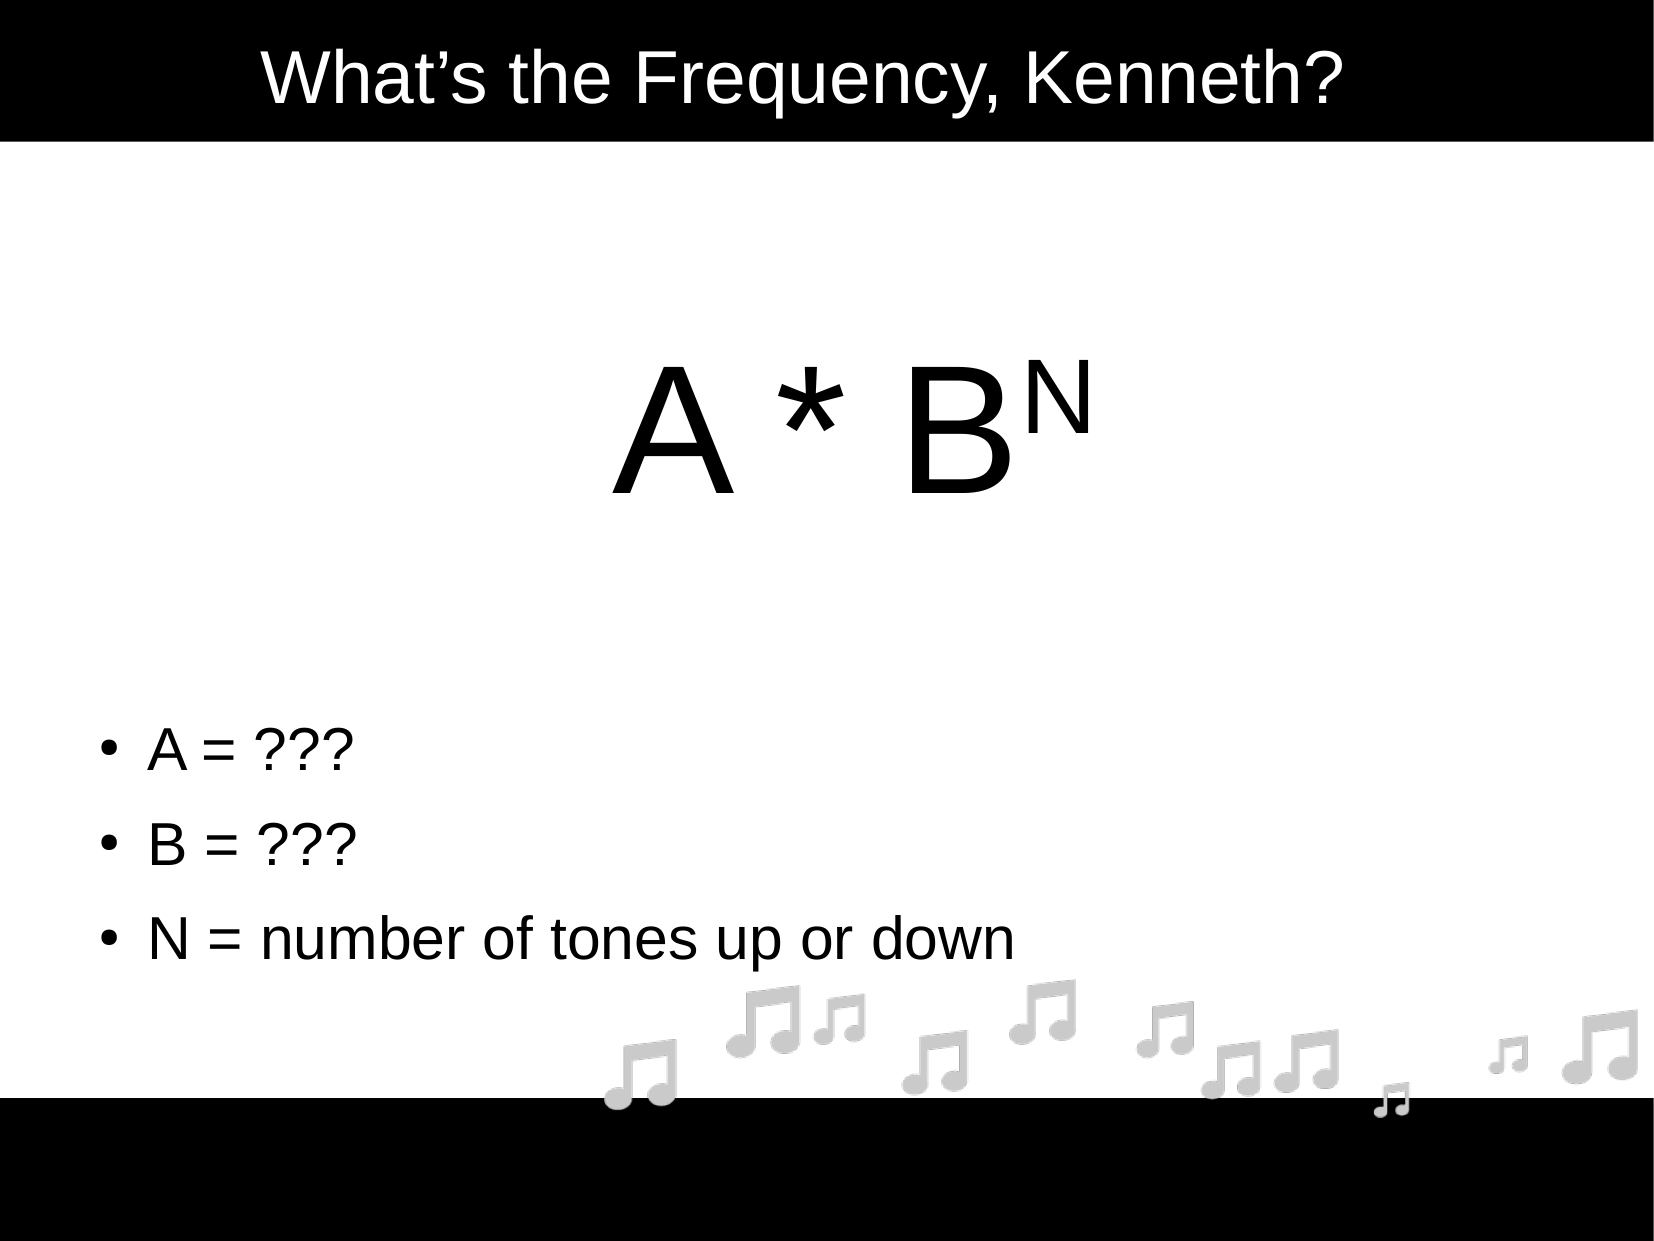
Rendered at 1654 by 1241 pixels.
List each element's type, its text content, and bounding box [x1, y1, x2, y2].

list A = ??? B = ??? N = number of tones up or down [82, 715, 1571, 976]
title What’s the Frequency, Kenneth? [59, 8, 1548, 148]
text_box A * BN [135, 320, 1576, 541]
